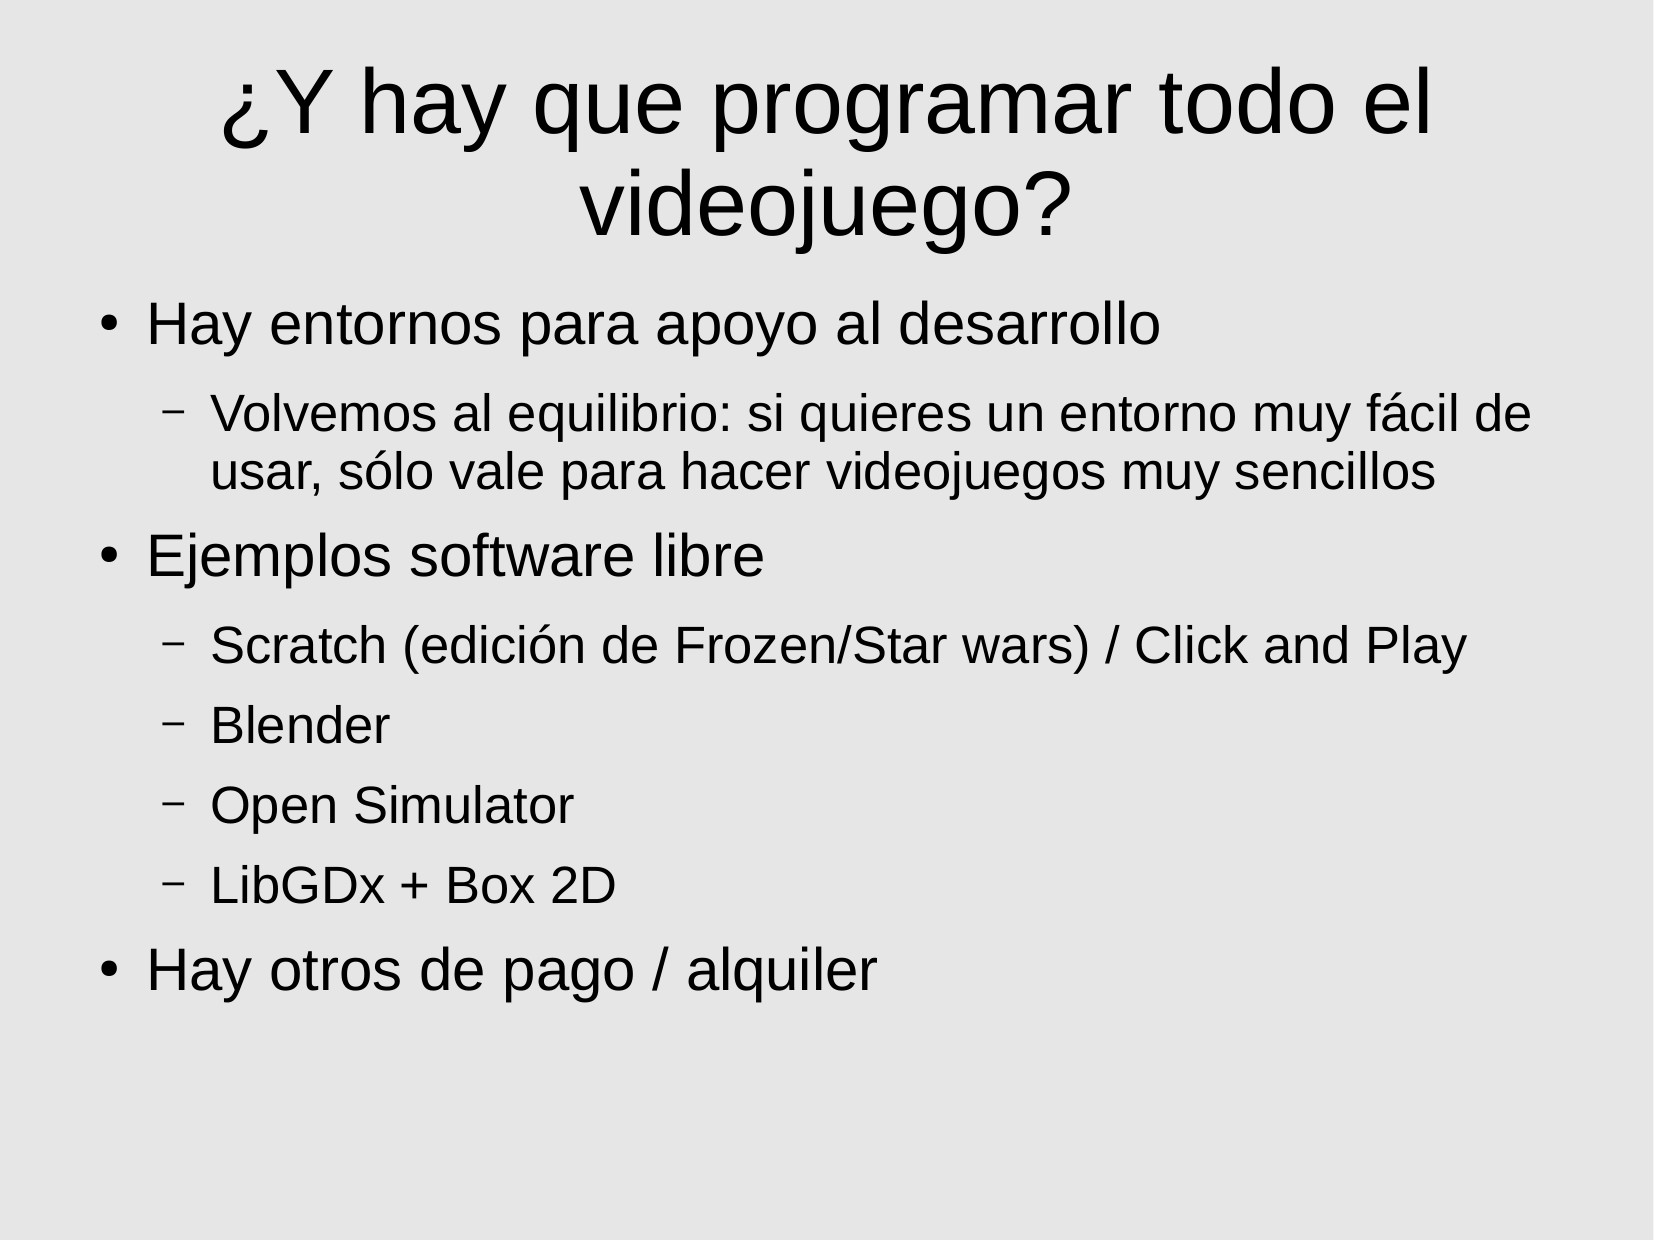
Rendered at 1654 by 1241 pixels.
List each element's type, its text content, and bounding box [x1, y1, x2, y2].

list Hay entornos para apoyo al desarrollo Volvemos al equilibrio: si quieres un entorno muy fácil de usar, sólo vale para hacer videojuegos muy sencillos Ejemplos software libre Scratch (edición de Frozen/Star wars) / Click and Play Blender Open Simulator LibGDx + Box 2D Hay otros de pago / alquiler [82, 290, 1571, 1010]
title ¿Y hay que programar todo el videojuego? [82, 49, 1571, 257]
